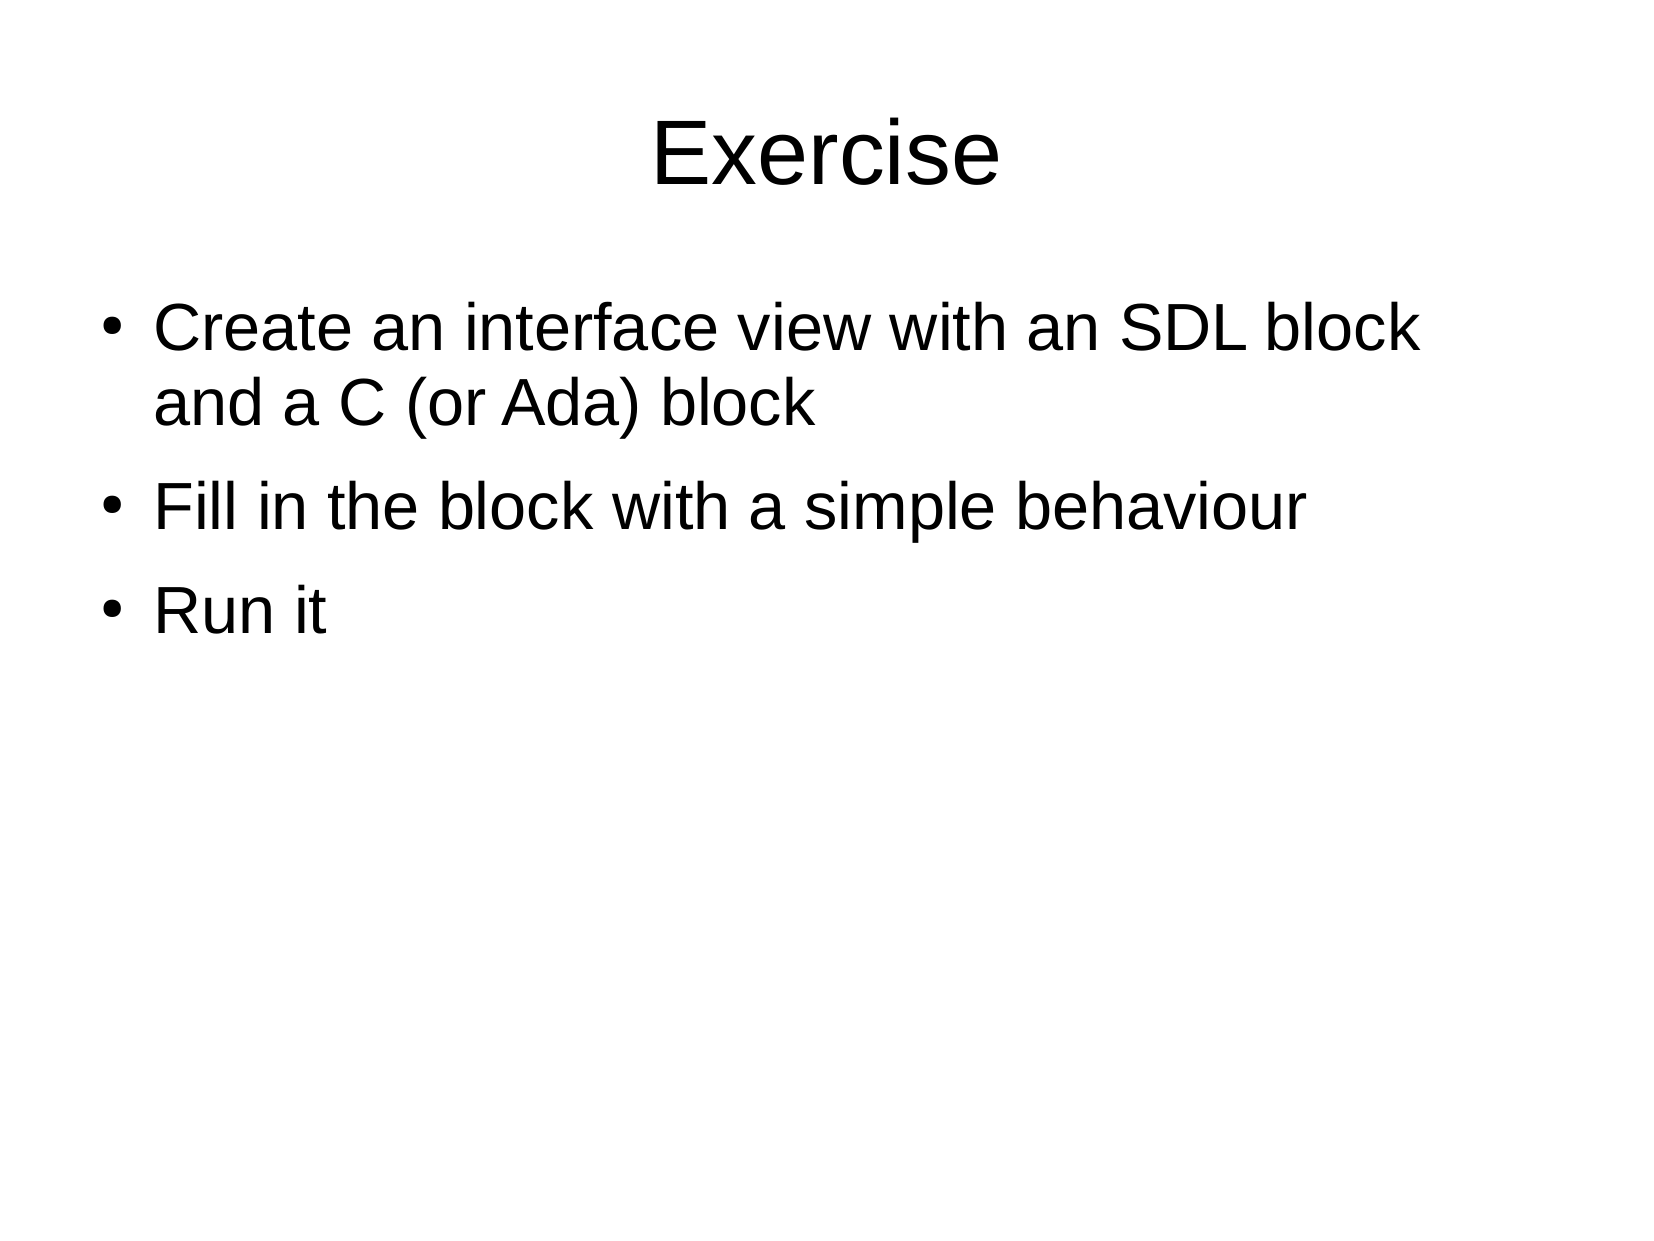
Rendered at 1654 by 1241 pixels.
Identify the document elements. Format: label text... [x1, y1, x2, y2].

list Create an interface view with an SDL block and a C (or Ada) block Fill in the block with a simple behaviour Run it [82, 290, 1538, 1010]
title Exercise [82, 49, 1571, 257]
